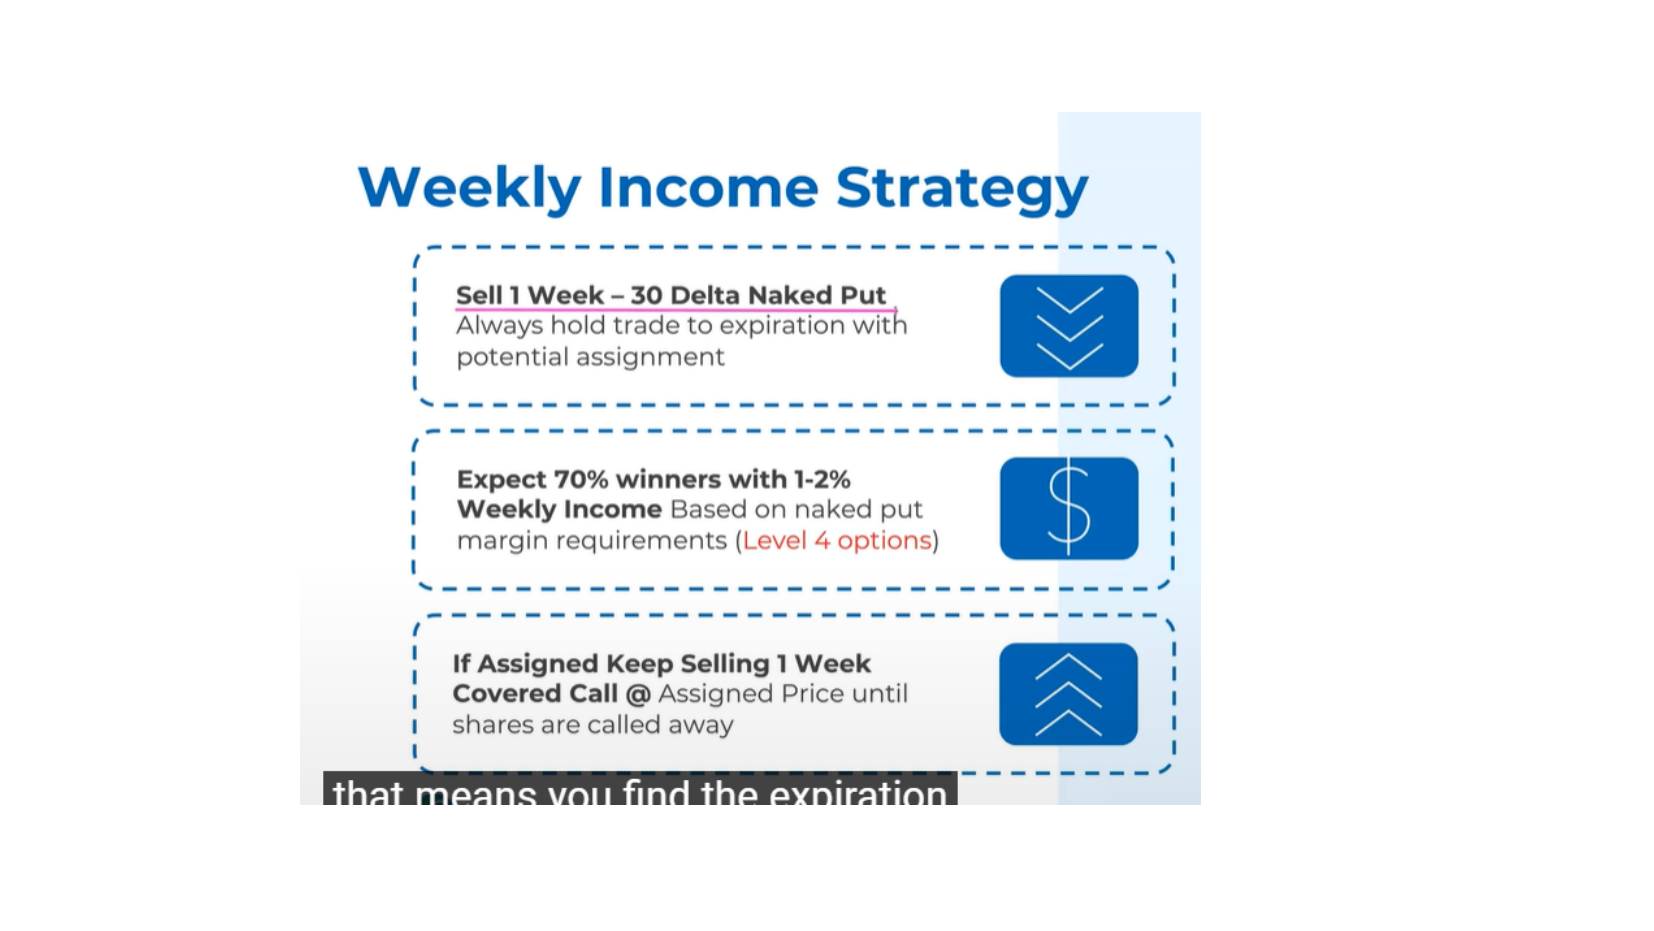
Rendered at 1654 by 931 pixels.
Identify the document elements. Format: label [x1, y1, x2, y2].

picture [300, 112, 1201, 805]
